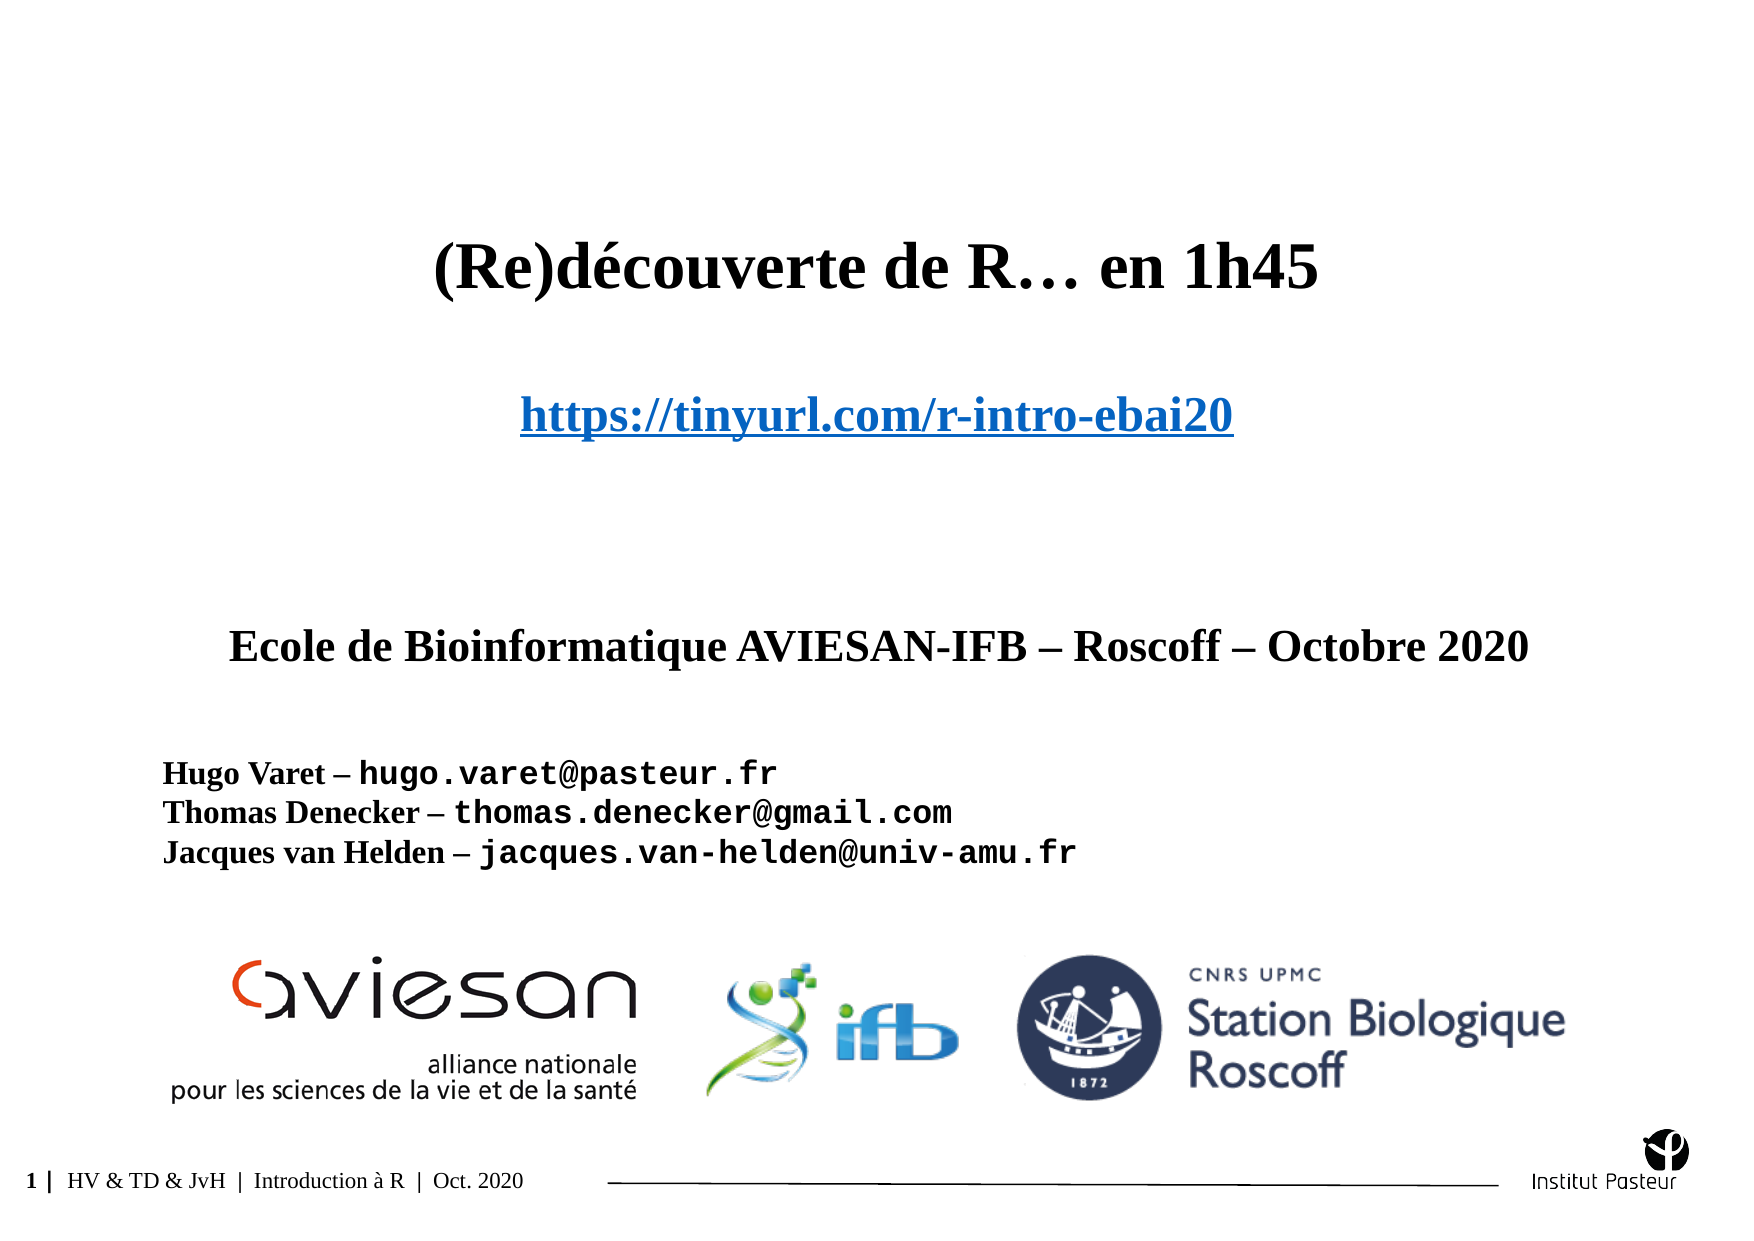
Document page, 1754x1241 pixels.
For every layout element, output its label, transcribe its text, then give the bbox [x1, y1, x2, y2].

text_box (Re)découverte de R… en 1h45 https://tinyurl.com/r-intro-ebai20 [172, 184, 1582, 478]
picture [172, 956, 636, 1104]
picture [1533, 1129, 1689, 1189]
text_box Ecole de Bioinformatique AVIESAN-IFB – Roscoff – Octobre 2020 Hugo Varet – hugo.varet@pasteur.fr Thomas Denecker – thomas.denecker@gmail.com Jacques van Helden – jacques.van-helden@univ-amu.fr [162, 615, 1597, 909]
picture [651, 943, 1573, 1112]
